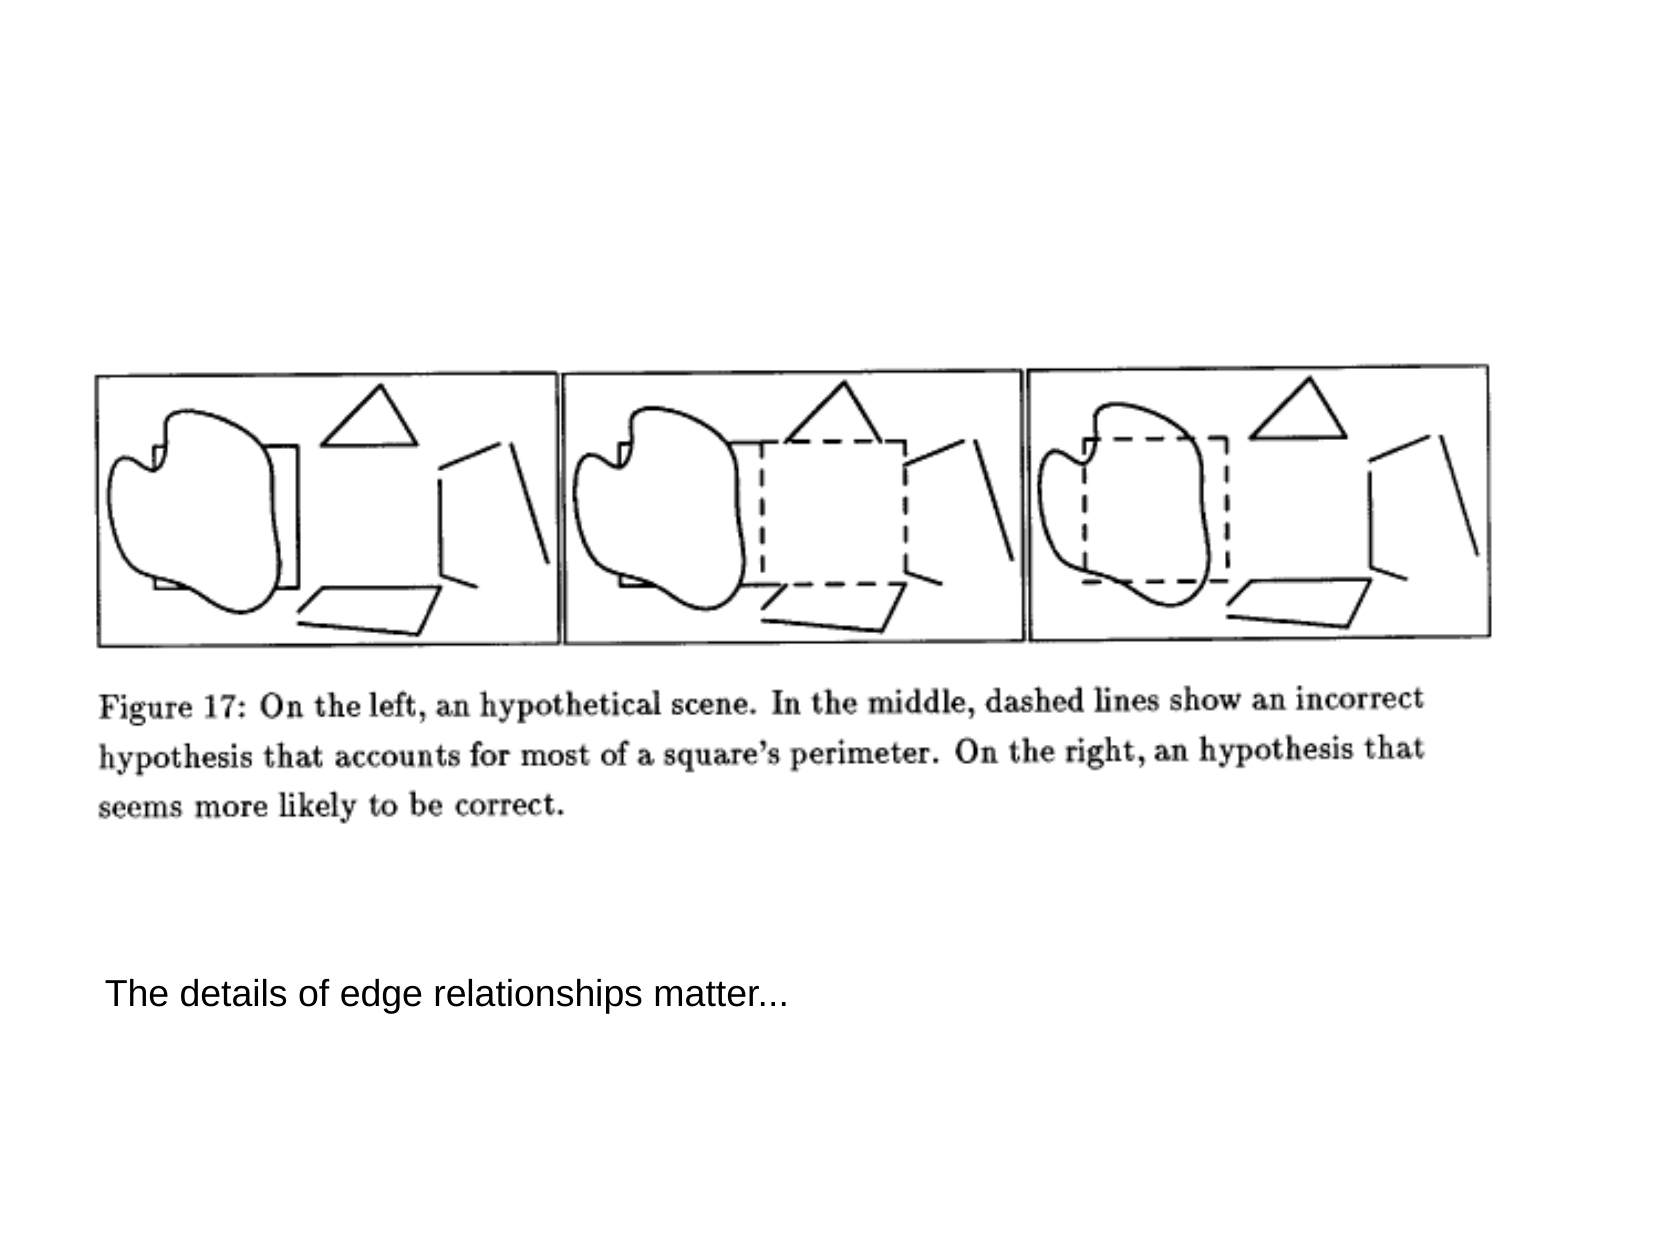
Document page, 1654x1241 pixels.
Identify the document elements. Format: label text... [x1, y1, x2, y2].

picture [53, 349, 1514, 846]
text_box The details of edge relationships matter... [90, 965, 805, 1023]
